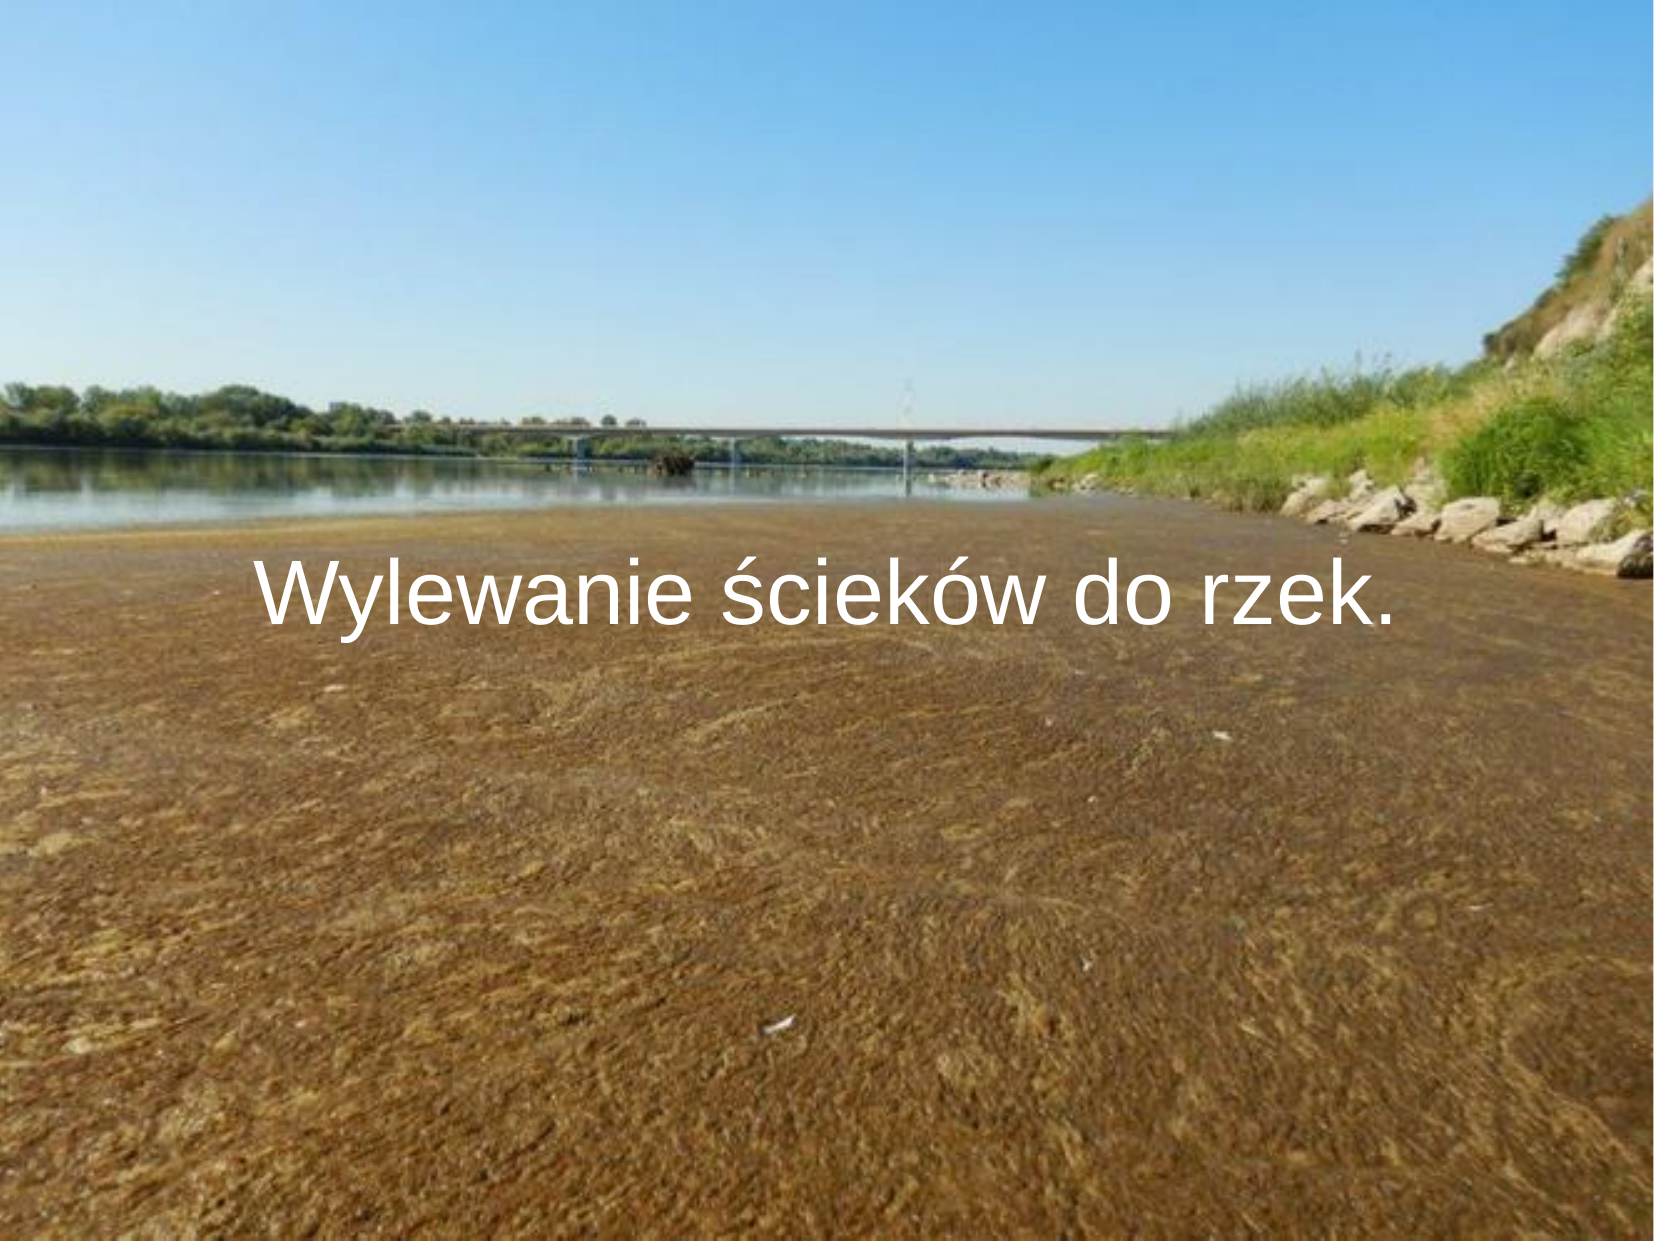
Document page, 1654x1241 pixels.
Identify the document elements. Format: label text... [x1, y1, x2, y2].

title Wylewanie ścieków do rzek. [82, 489, 1571, 697]
picture [0, 0, 1654, 1241]
